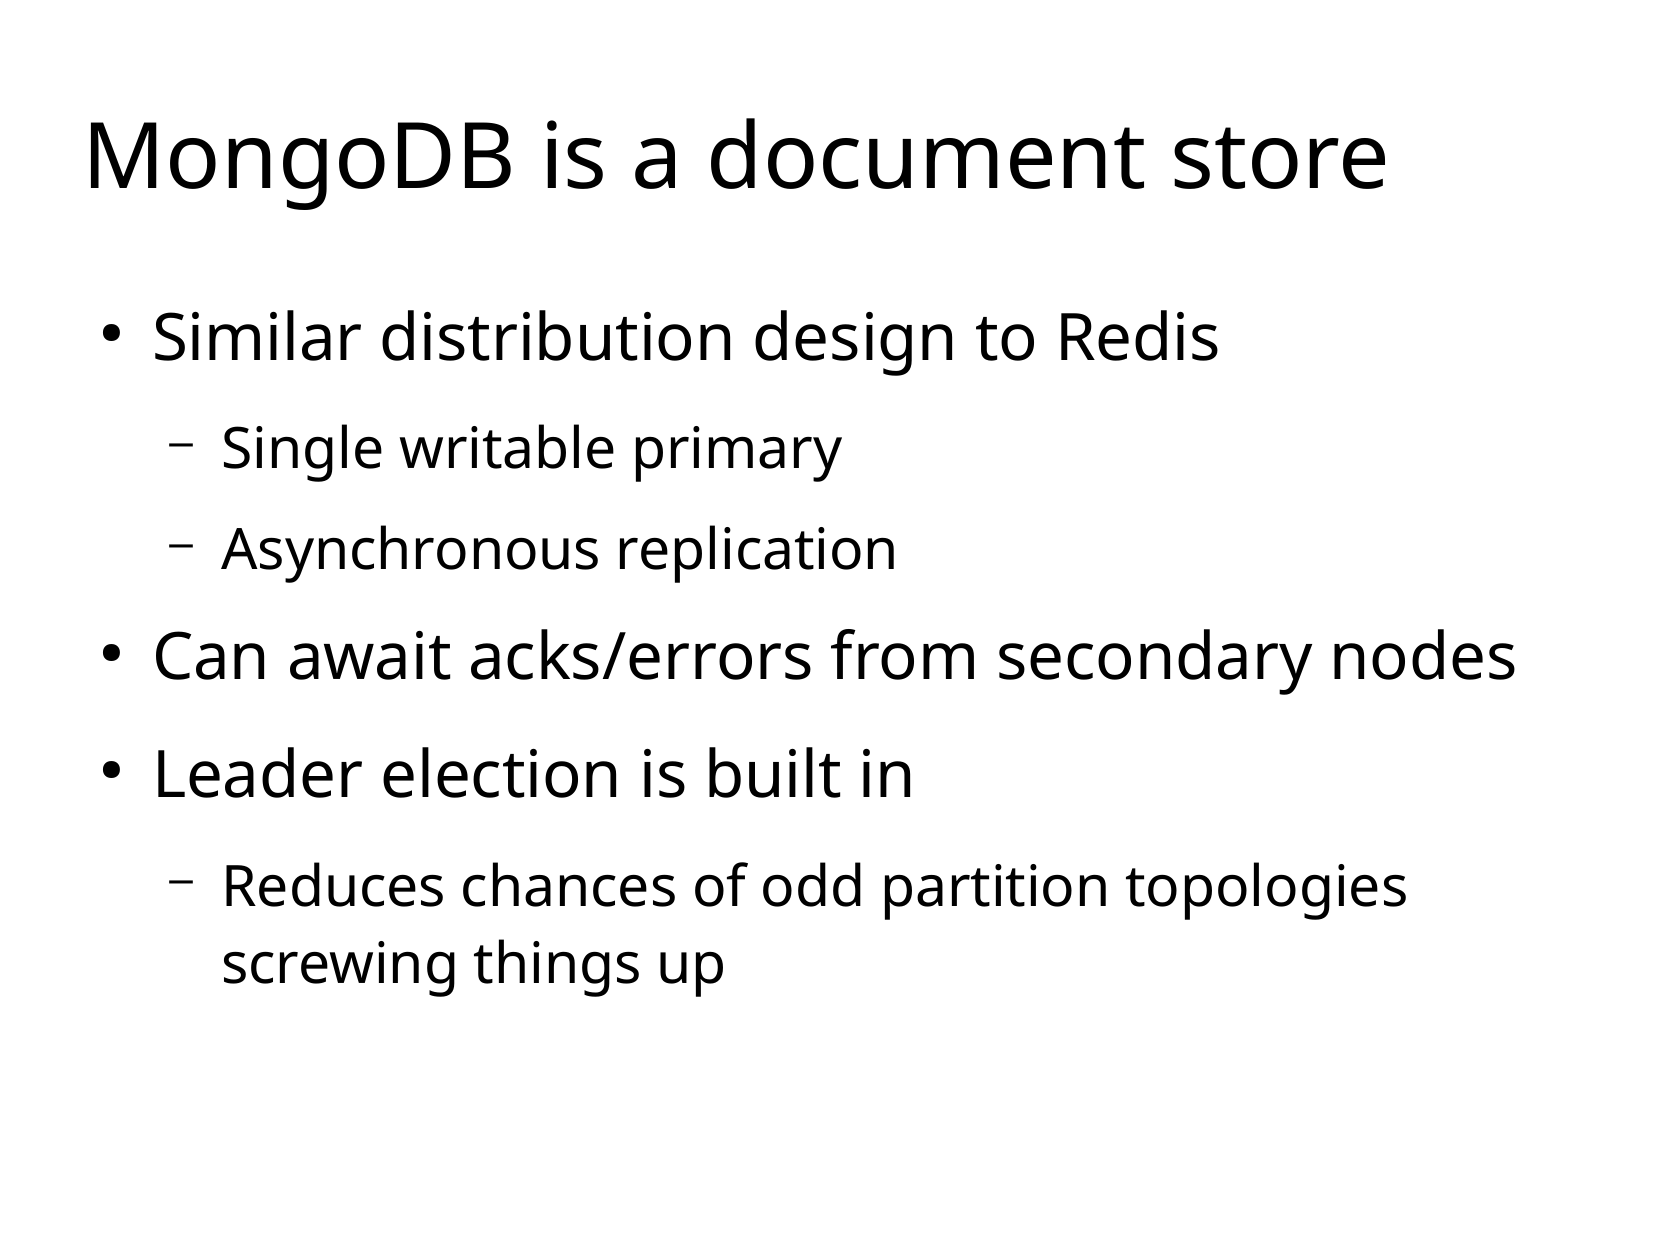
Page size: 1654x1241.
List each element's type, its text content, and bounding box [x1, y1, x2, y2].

list Similar distribution design to Redis Single writable primary Asynchronous replication Can await acks/errors from secondary nodes Leader election is built in Reduces chances of odd partition topologies screwing things up [82, 290, 1538, 1010]
title MongoDB is a document store [82, 49, 1571, 257]
